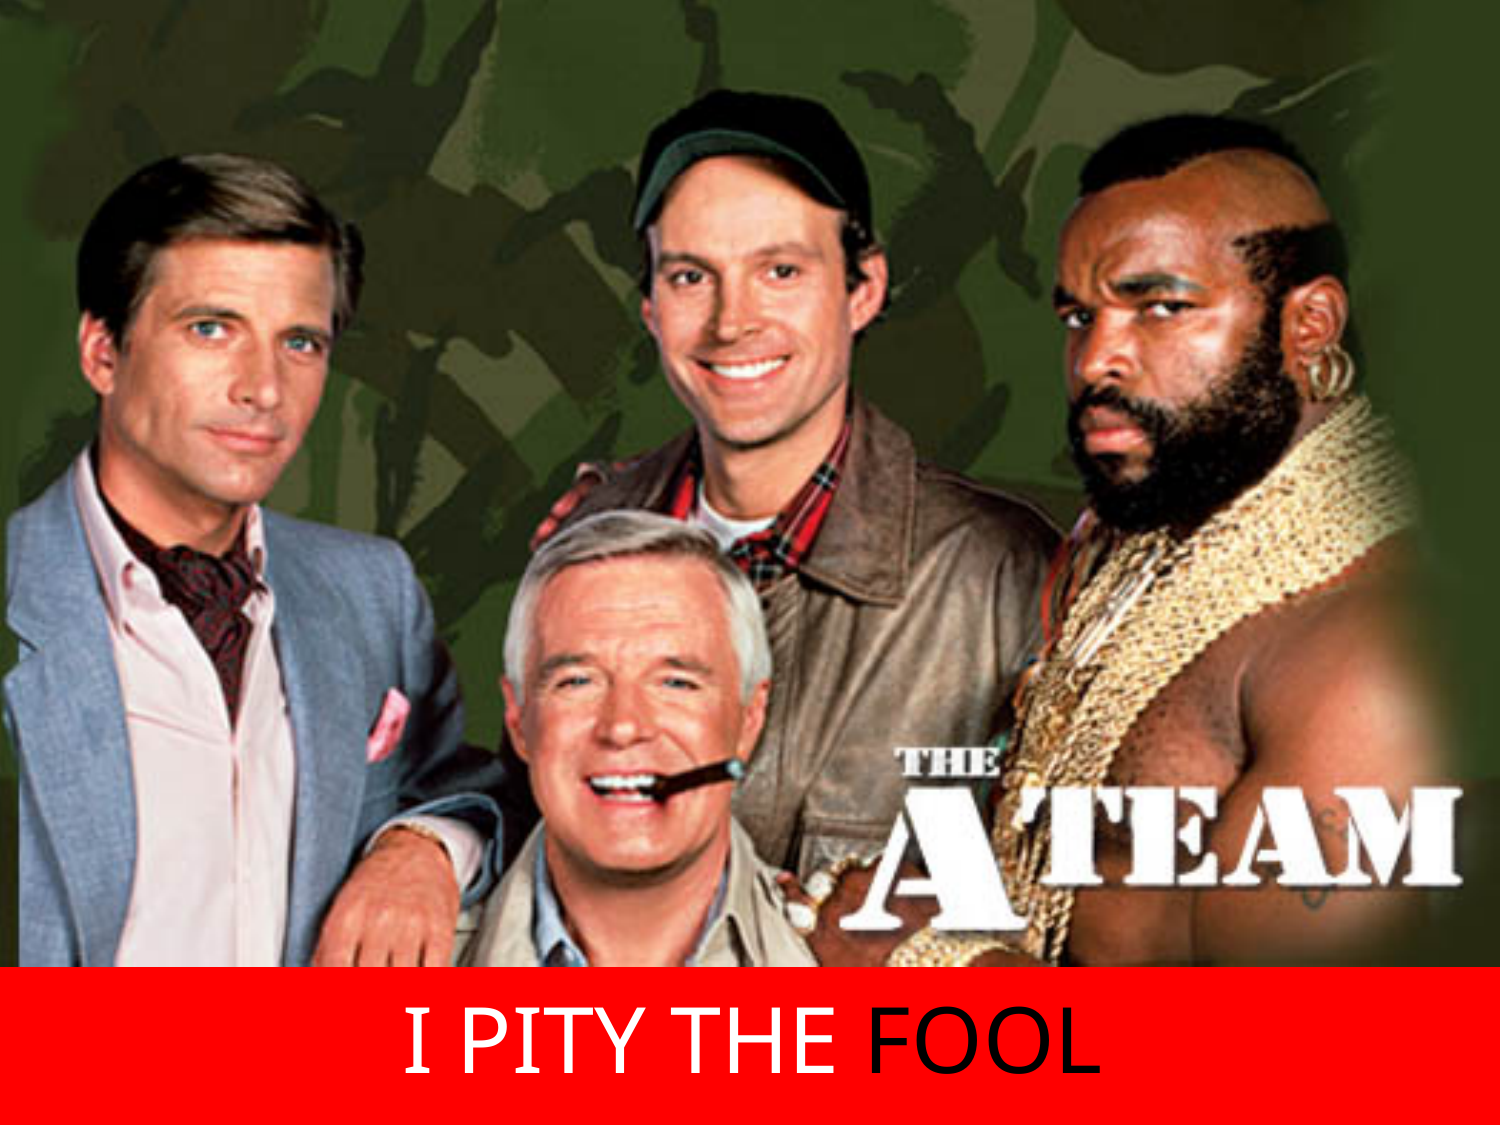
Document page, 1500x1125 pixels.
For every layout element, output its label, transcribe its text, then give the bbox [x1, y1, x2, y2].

list I PITY THE FOOL [28, 974, 1478, 1111]
picture [0, 0, 1500, 967]
